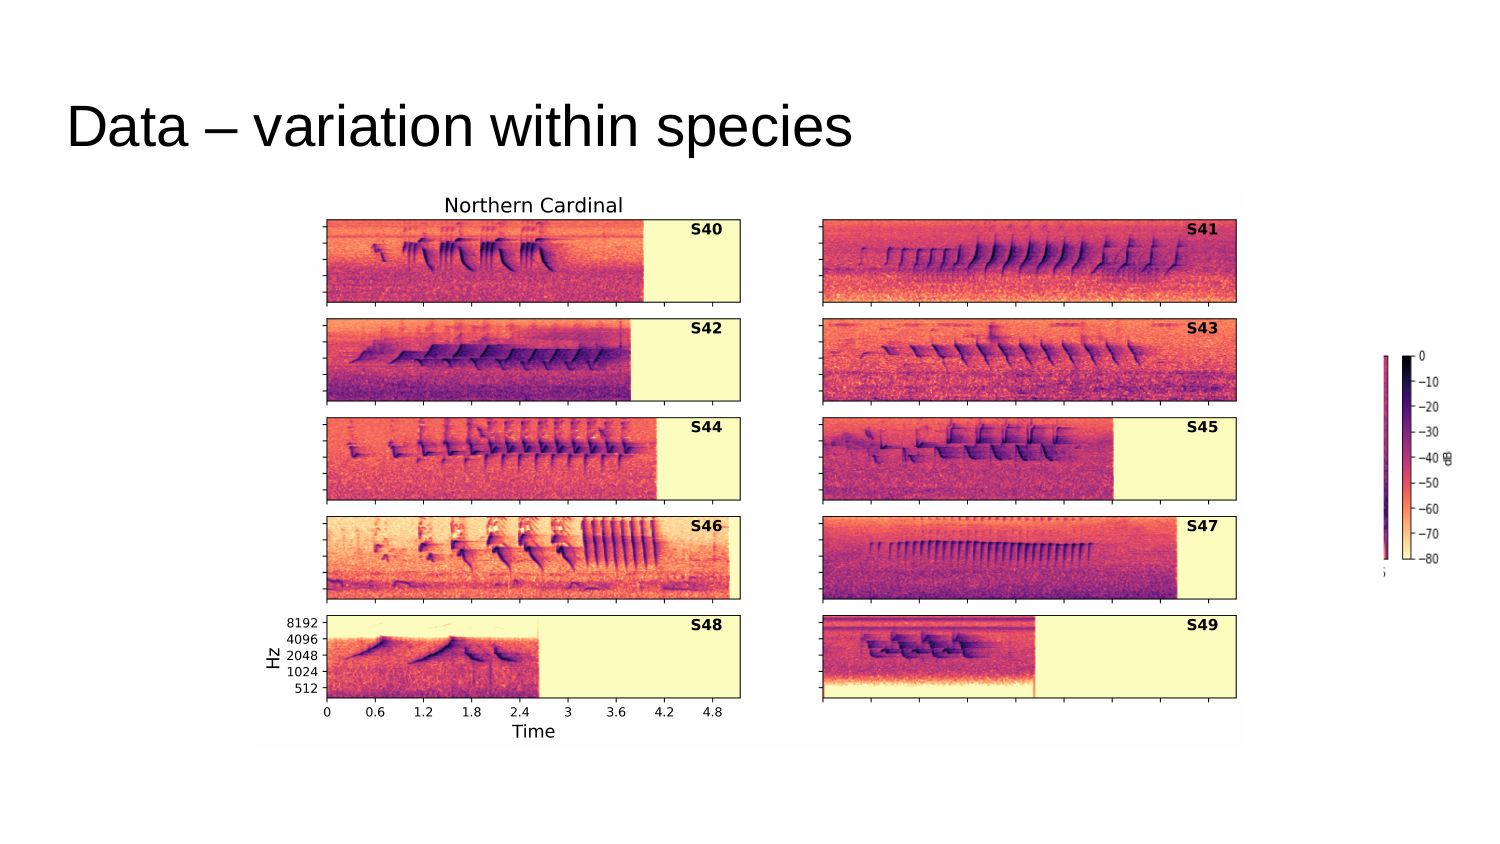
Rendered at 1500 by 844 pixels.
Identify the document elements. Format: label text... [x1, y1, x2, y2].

picture [255, 188, 1245, 750]
picture [1383, 342, 1462, 606]
title Data – variation within species [51, 72, 1449, 167]
